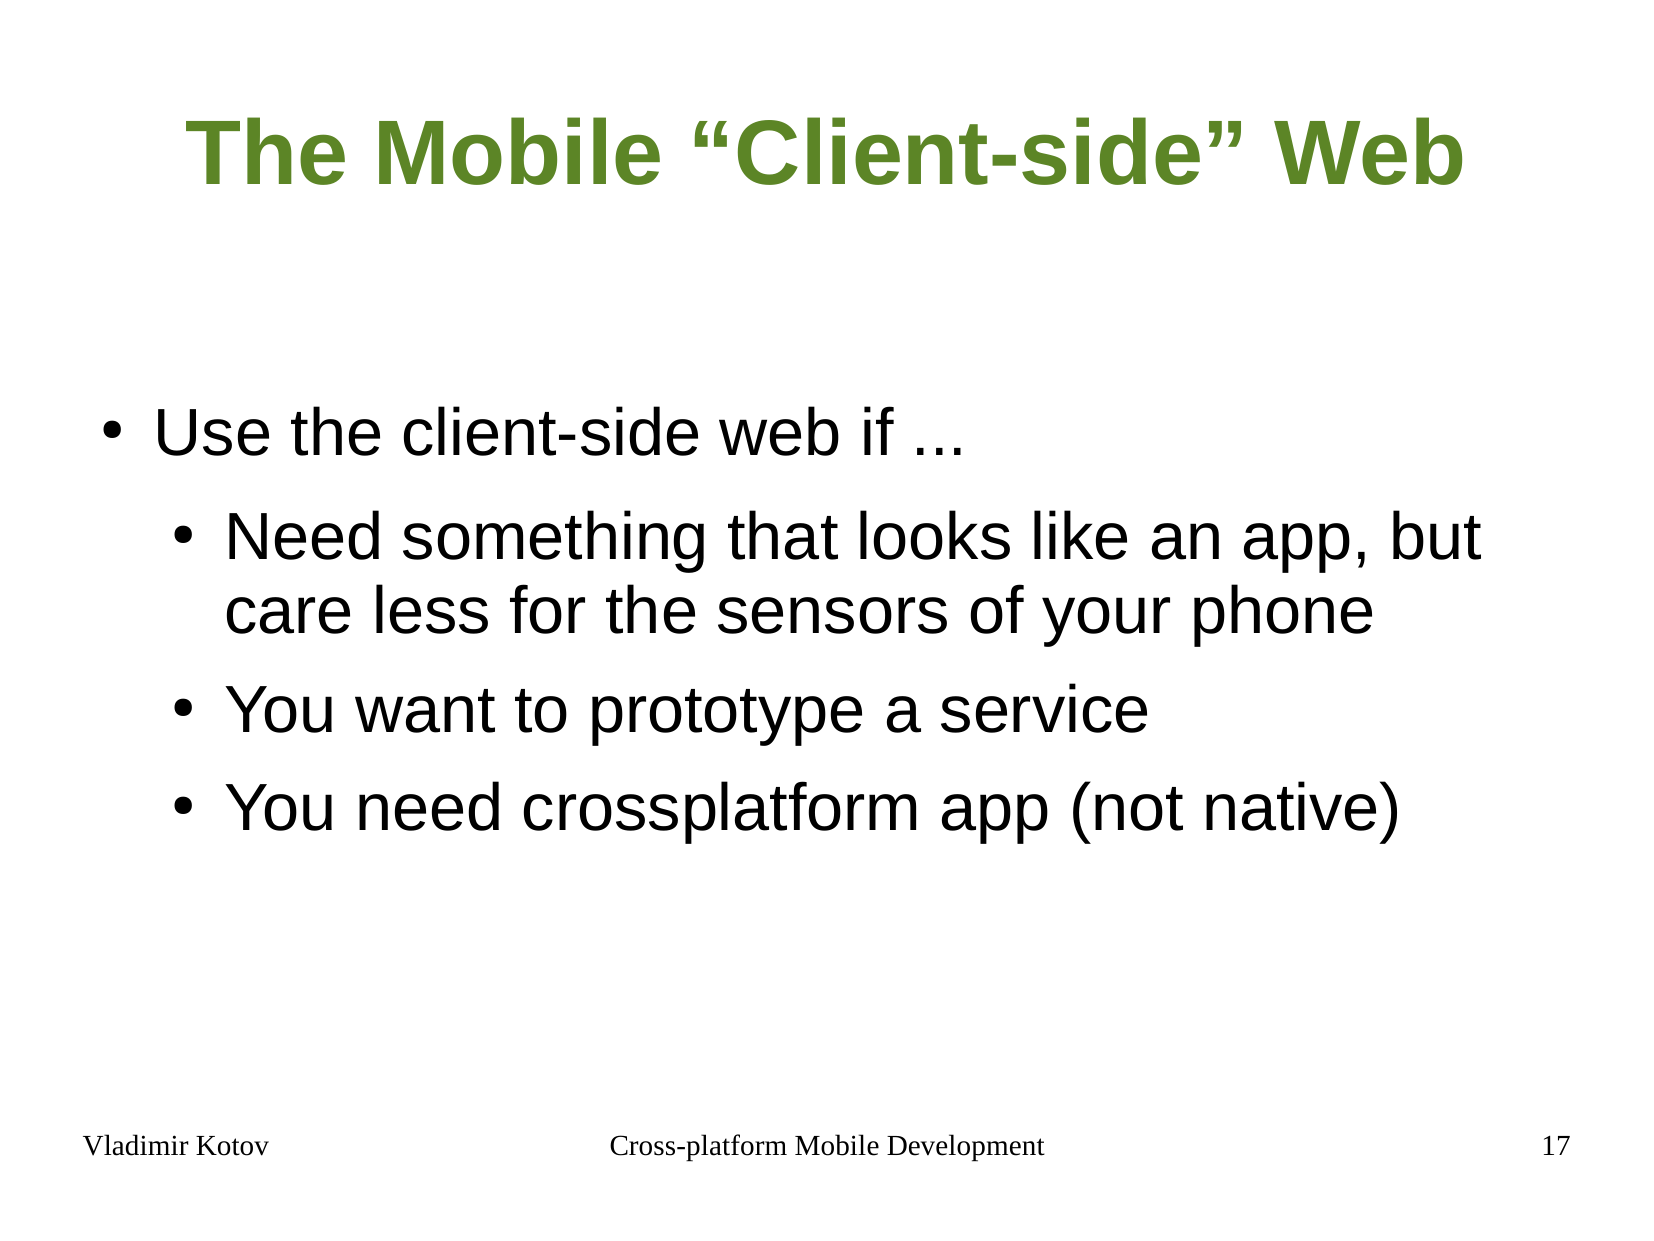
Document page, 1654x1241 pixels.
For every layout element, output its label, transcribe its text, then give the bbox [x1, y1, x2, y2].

list Use the client-side web if ... Need something that looks like an app, but care less for the sensors of your phone You want to prototype a service You need crossplatform app (not native) [82, 290, 1571, 1109]
title The Mobile “Client-side” Web [82, 56, 1571, 250]
